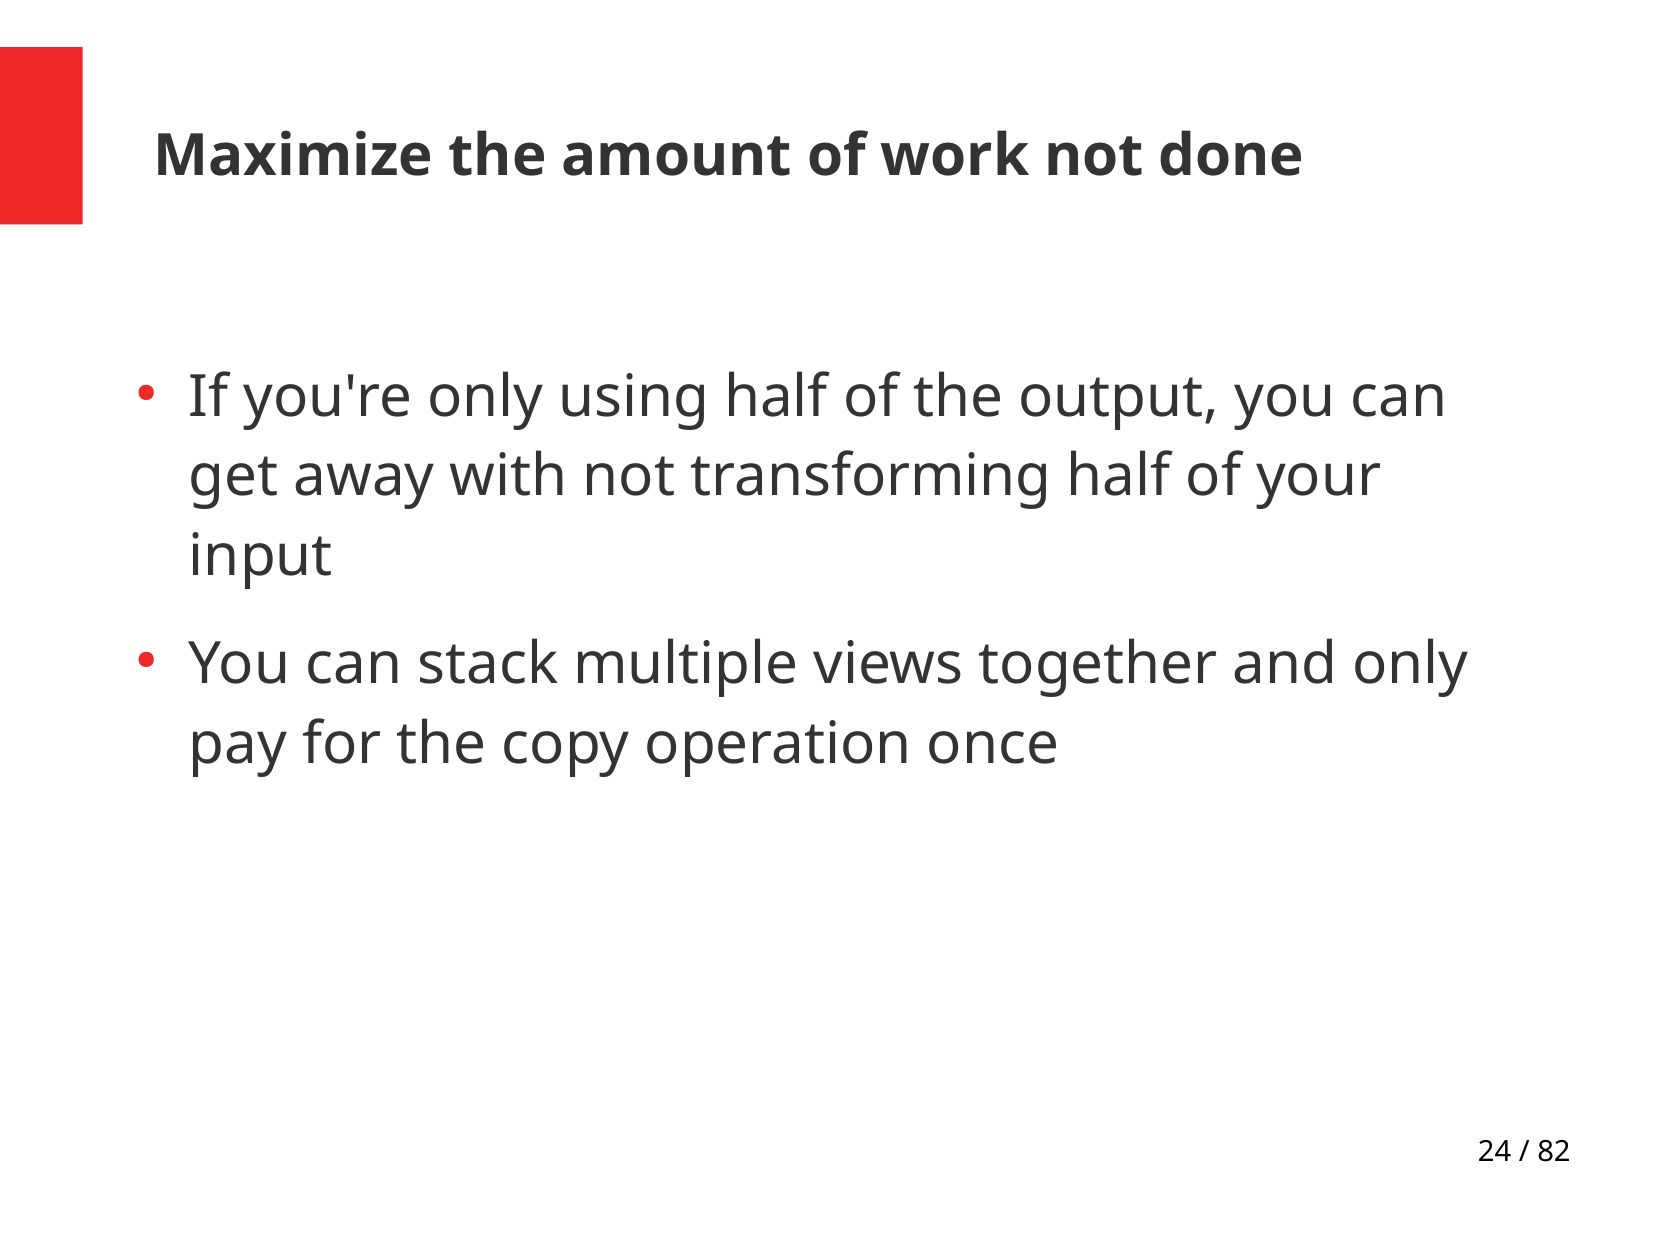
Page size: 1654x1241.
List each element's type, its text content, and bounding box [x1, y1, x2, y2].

title Maximize the amount of work not done [118, 49, 1571, 257]
list If you're only using half of the output, you can get away with not transforming half of your input You can stack multiple views together and only pay for the copy operation once [118, 354, 1536, 1074]
